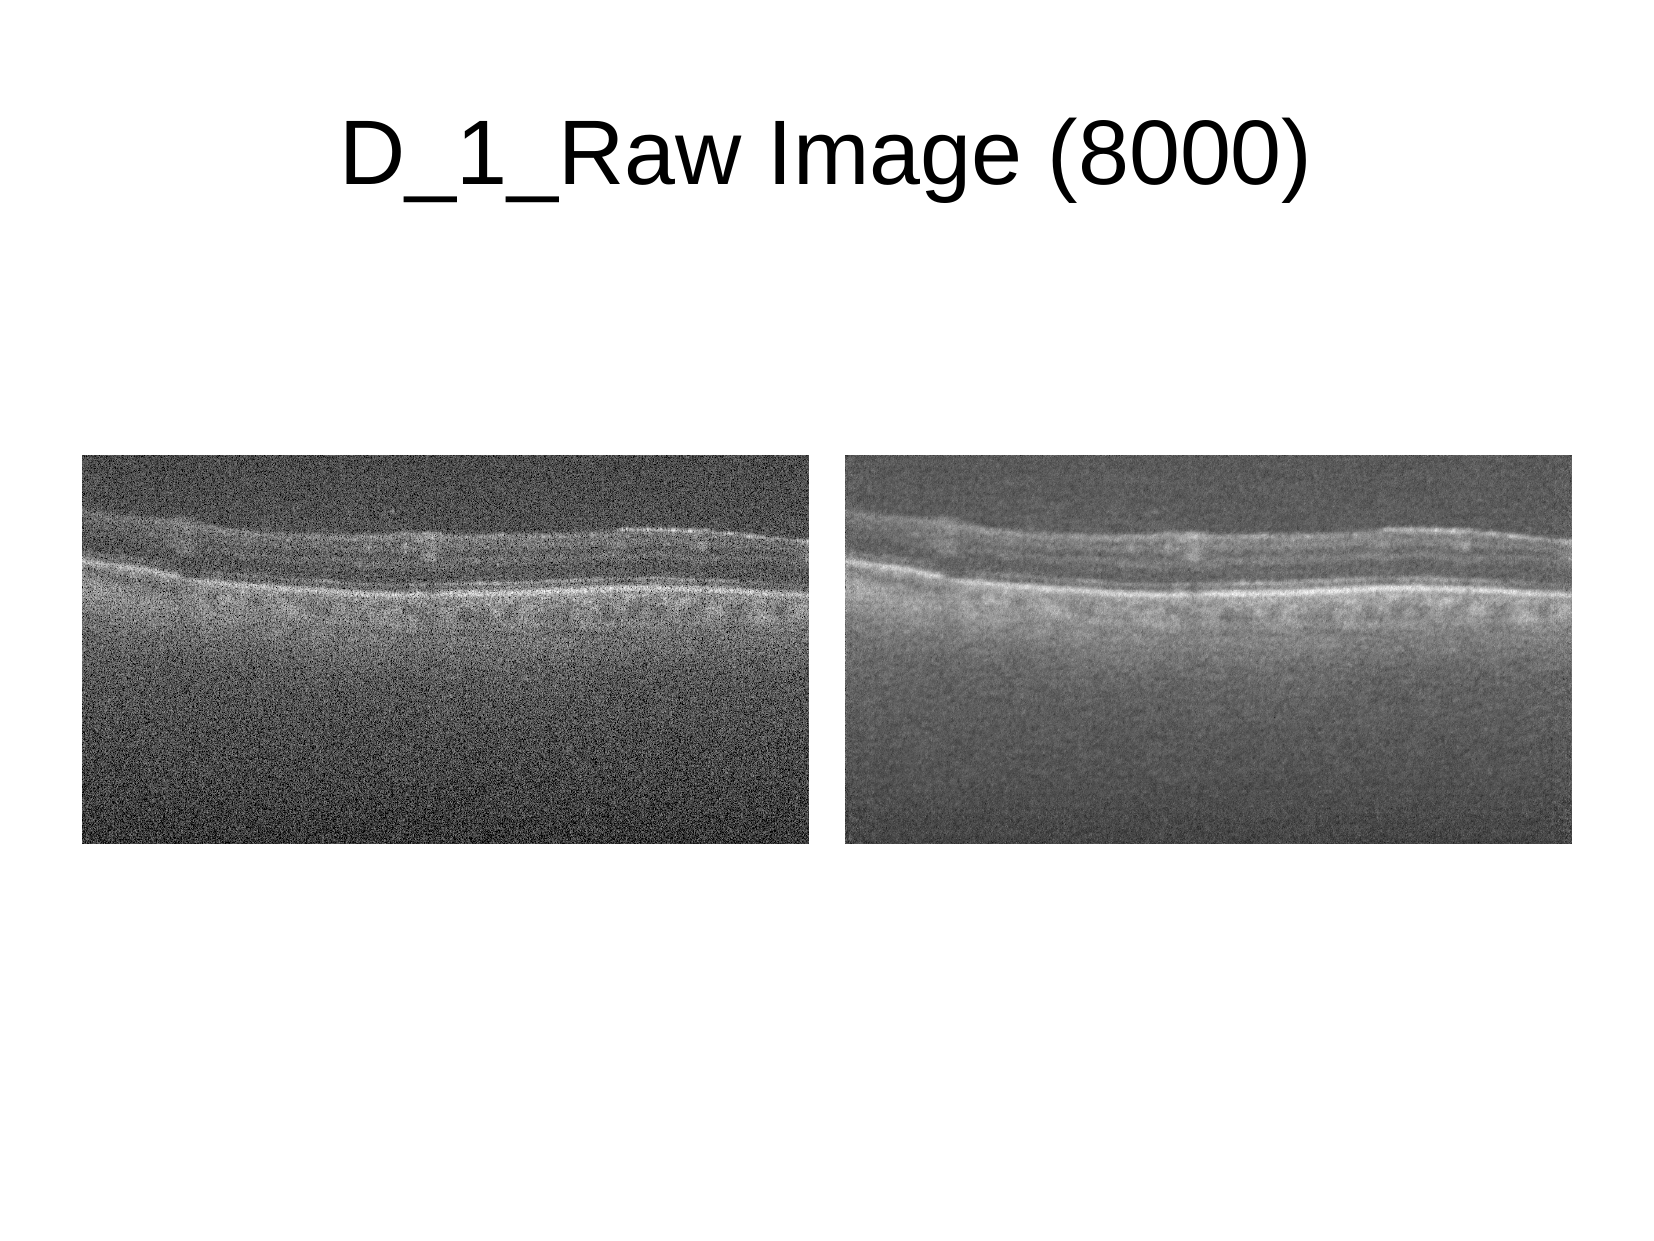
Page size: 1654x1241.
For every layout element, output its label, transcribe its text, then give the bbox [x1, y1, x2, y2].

picture [82, 455, 809, 845]
title D_1_Raw Image (8000) [82, 49, 1571, 257]
picture [845, 455, 1572, 845]
